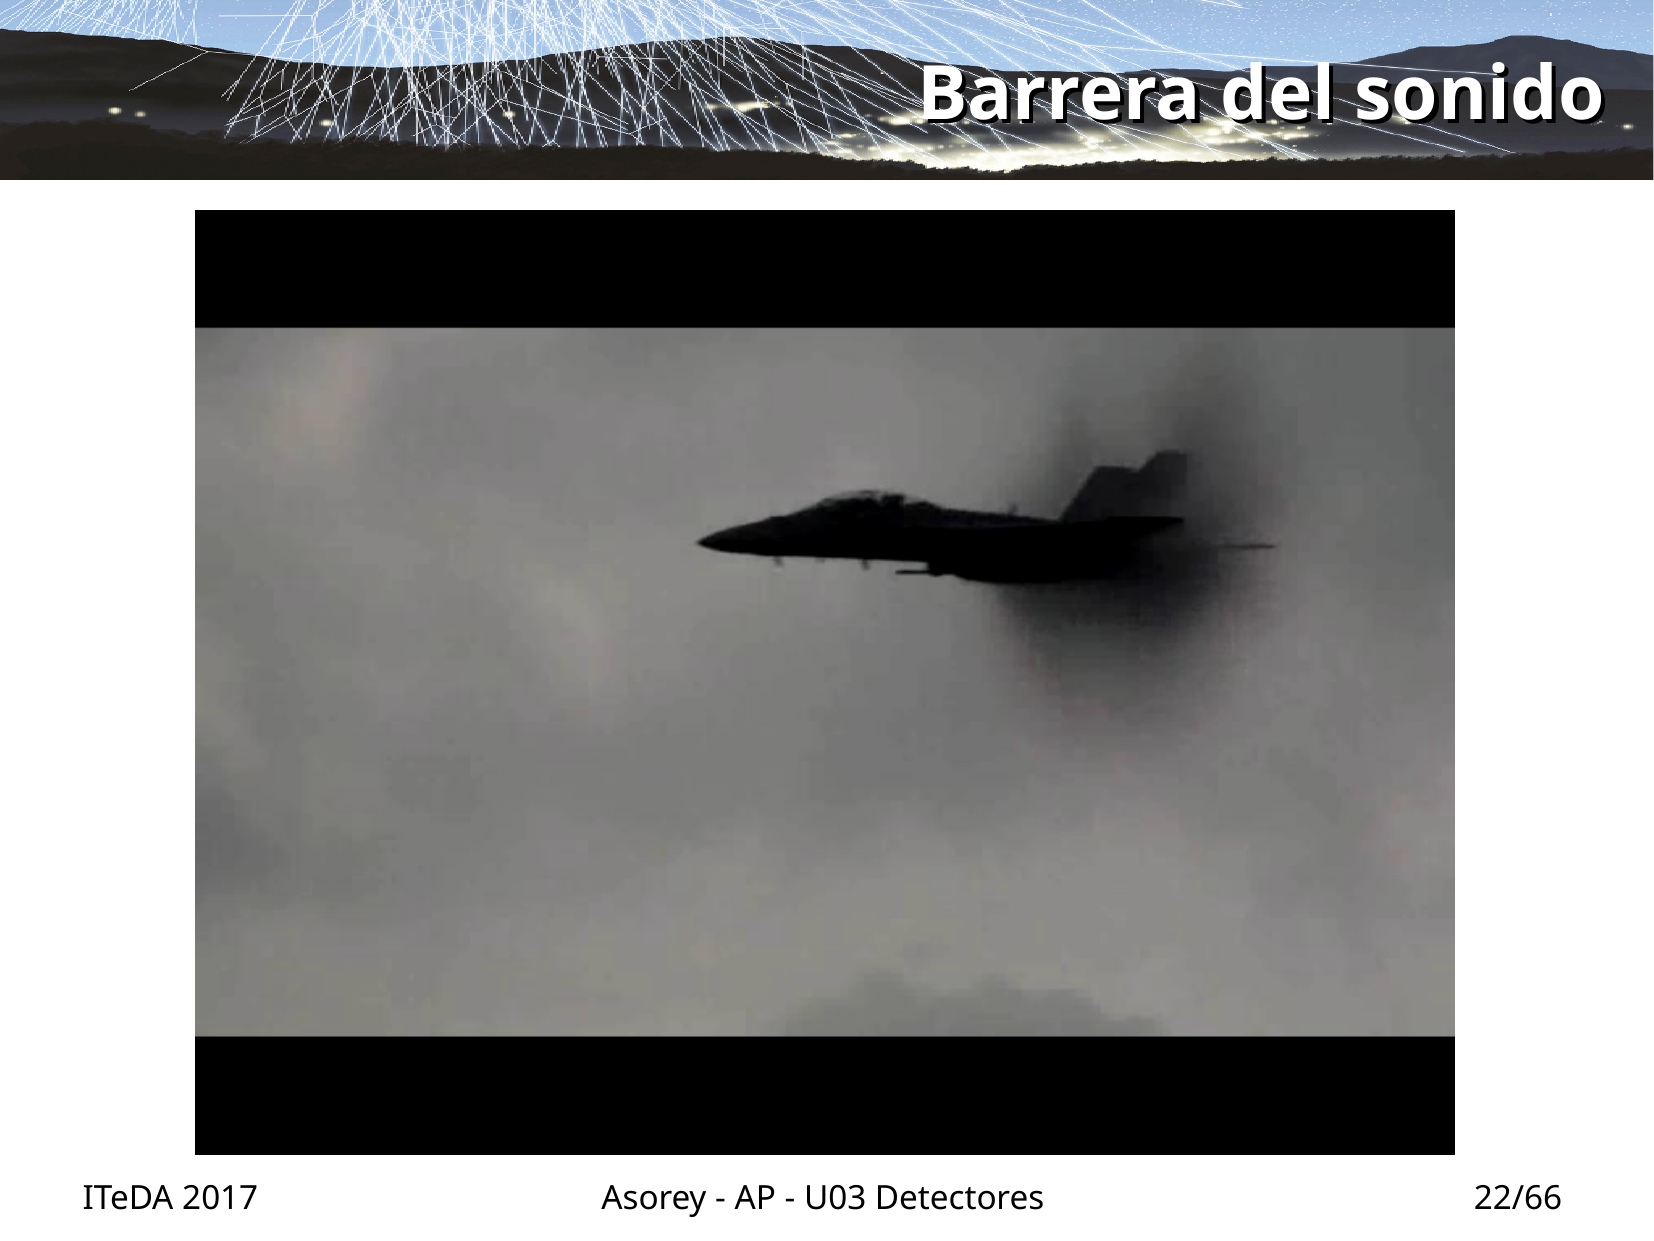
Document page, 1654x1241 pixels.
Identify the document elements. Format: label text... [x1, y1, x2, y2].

picture [0, 0, 1654, 180]
title Barrera del sonido [45, 15, 1606, 166]
text_box [195, 210, 1456, 1156]
